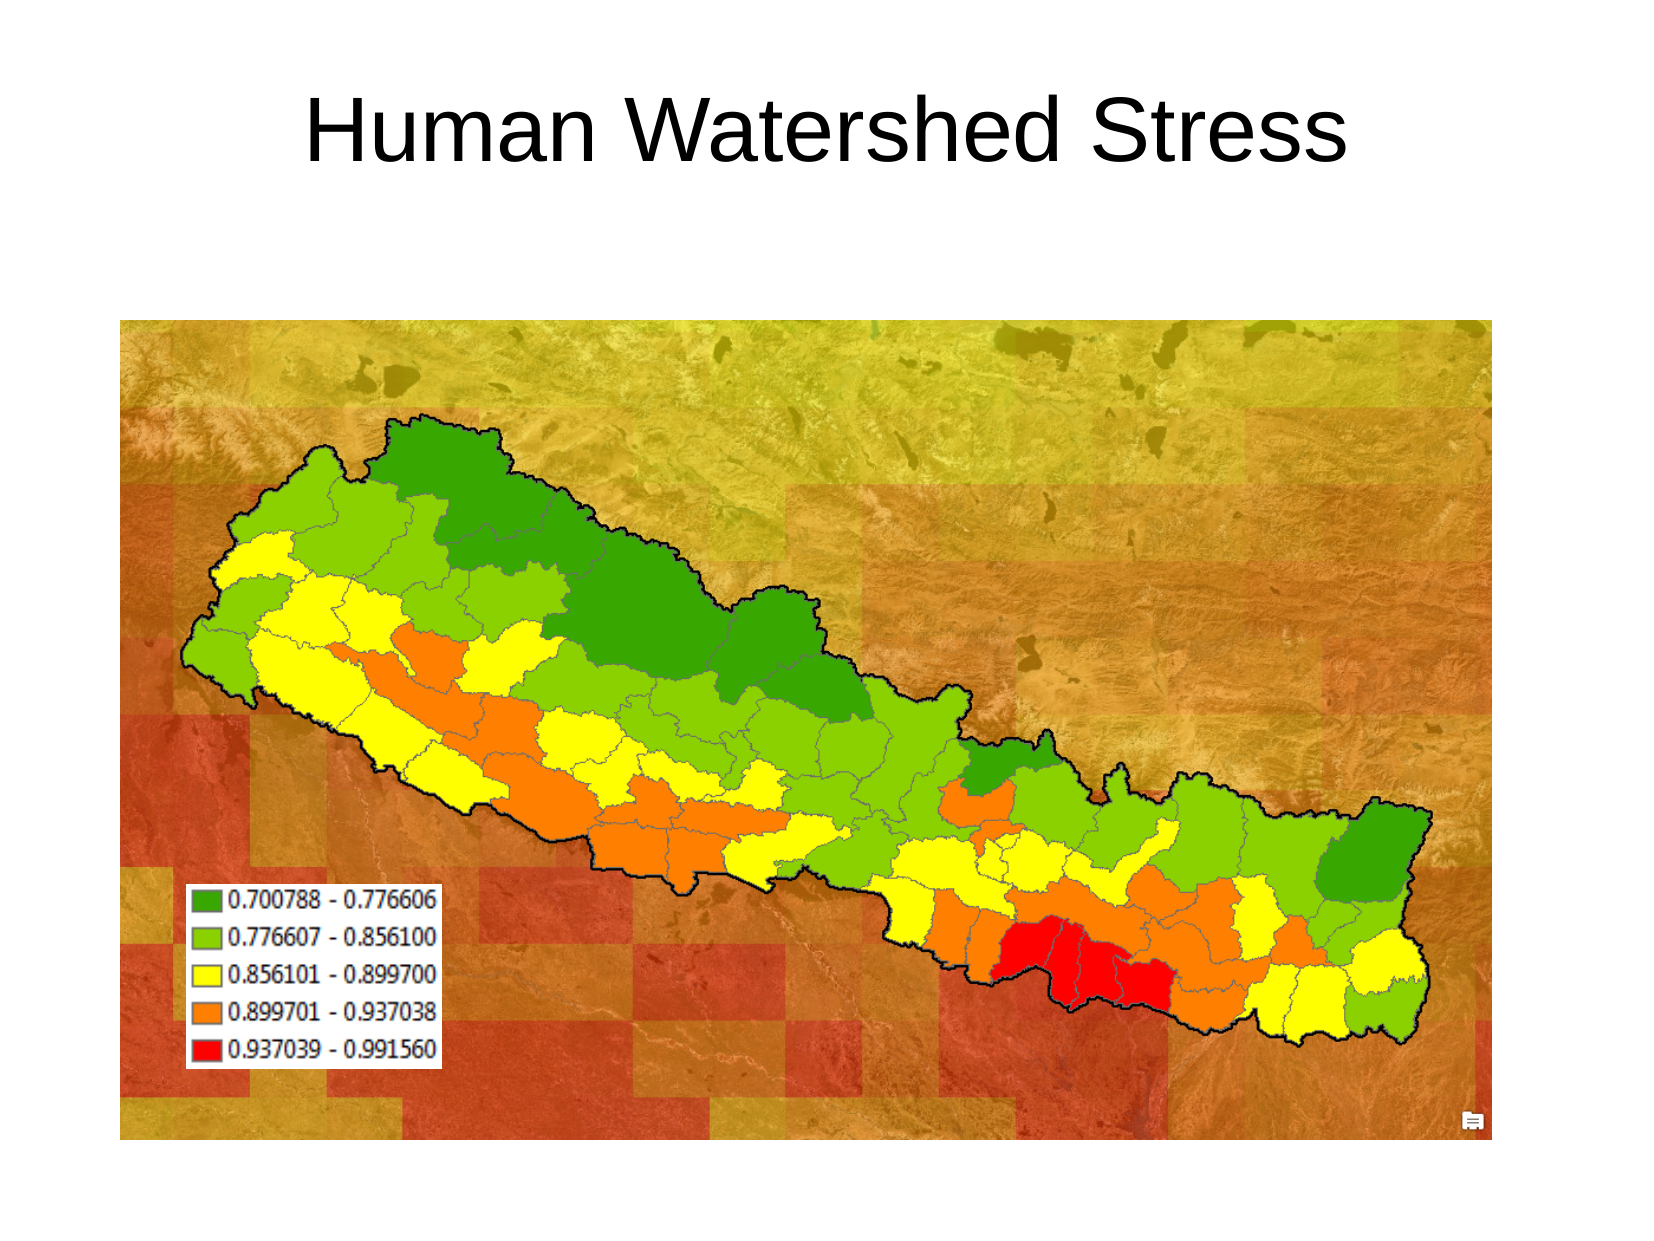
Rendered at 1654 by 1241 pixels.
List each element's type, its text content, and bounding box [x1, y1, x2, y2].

title Human Watershed Stress [82, 25, 1571, 233]
picture [120, 320, 1492, 1141]
